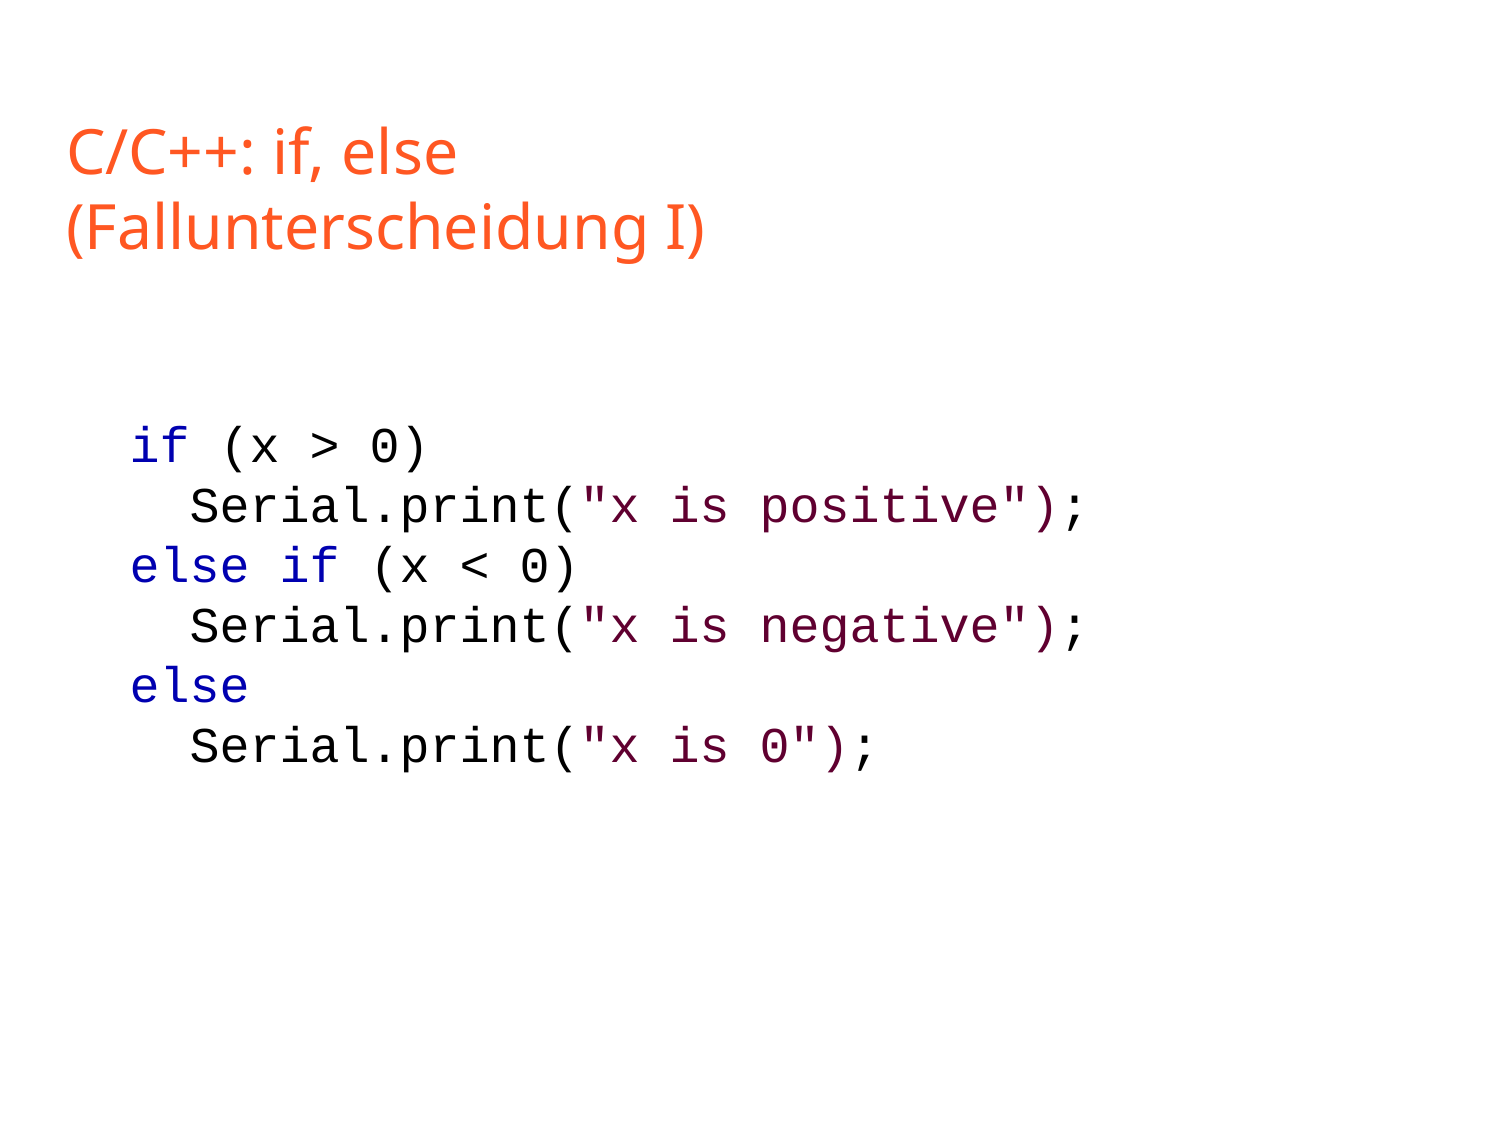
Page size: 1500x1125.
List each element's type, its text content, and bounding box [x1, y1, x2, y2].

list if (x > 0) Serial.print("x is positive"); else if (x < 0) Serial.print("x is negative"); else Serial.print("x is 0"); [114, 397, 1332, 1034]
title C/C++: if, else (Fallunterscheidung I) [51, 97, 1449, 223]
